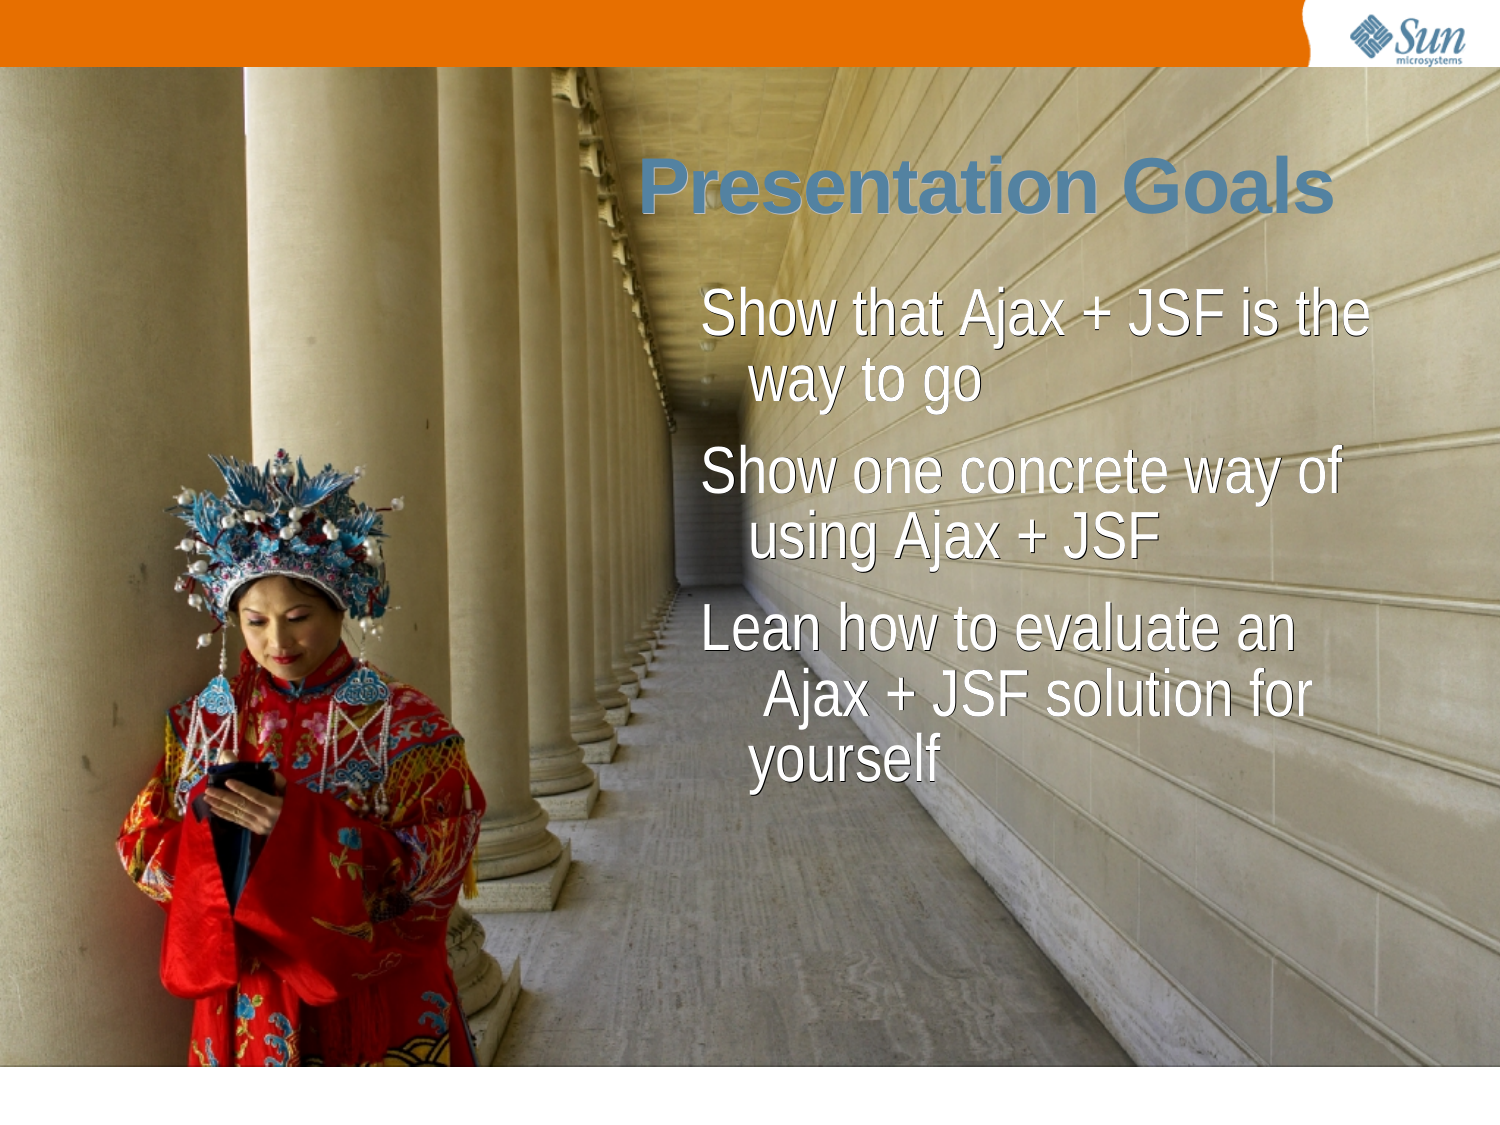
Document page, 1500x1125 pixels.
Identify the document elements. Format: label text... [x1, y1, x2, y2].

picture [0, 0, 1500, 1067]
title Presentation Goals [637, 149, 1500, 255]
list Show that Ajax + JSF is the way to go Show one concrete way of using Ajax + JSF Lean how to evaluate an Ajax + JSF solution for yourself [681, 283, 1469, 1043]
